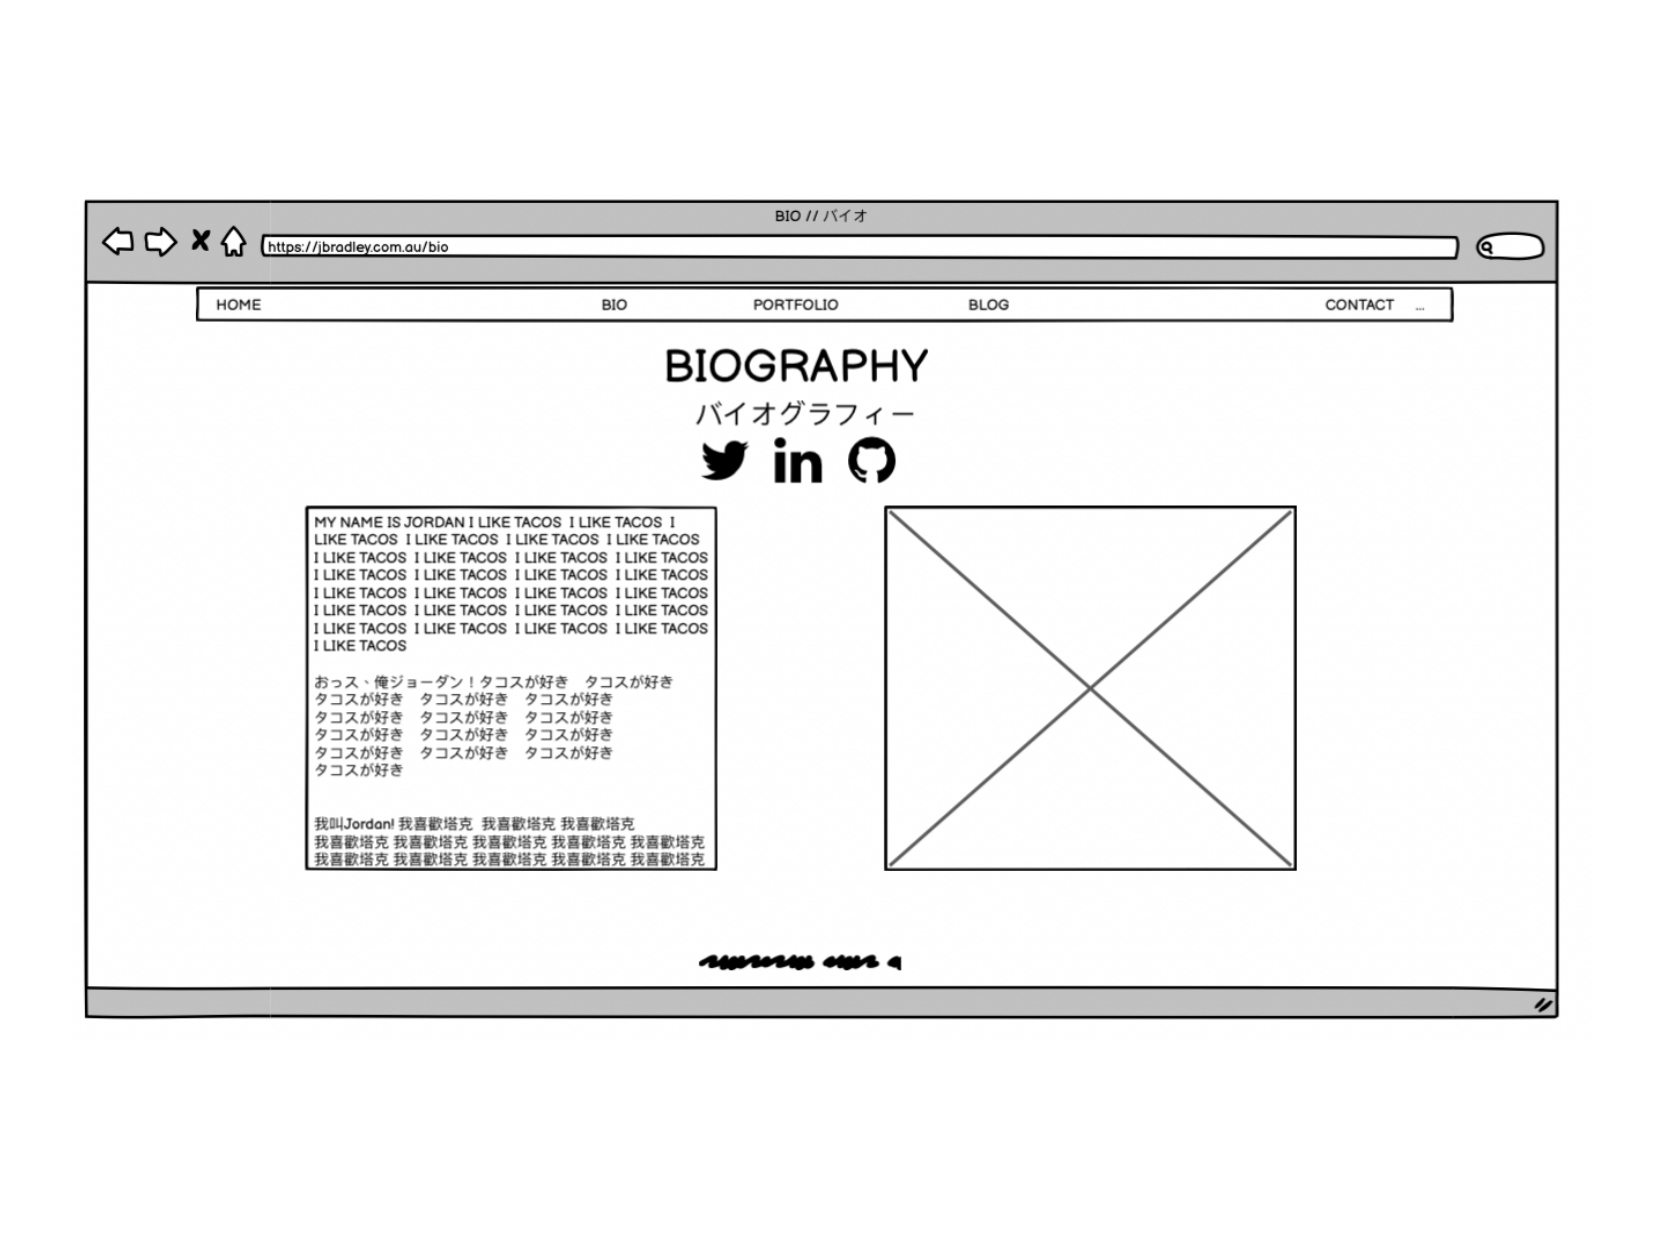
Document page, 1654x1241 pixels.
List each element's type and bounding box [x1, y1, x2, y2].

picture [70, 195, 1594, 1040]
